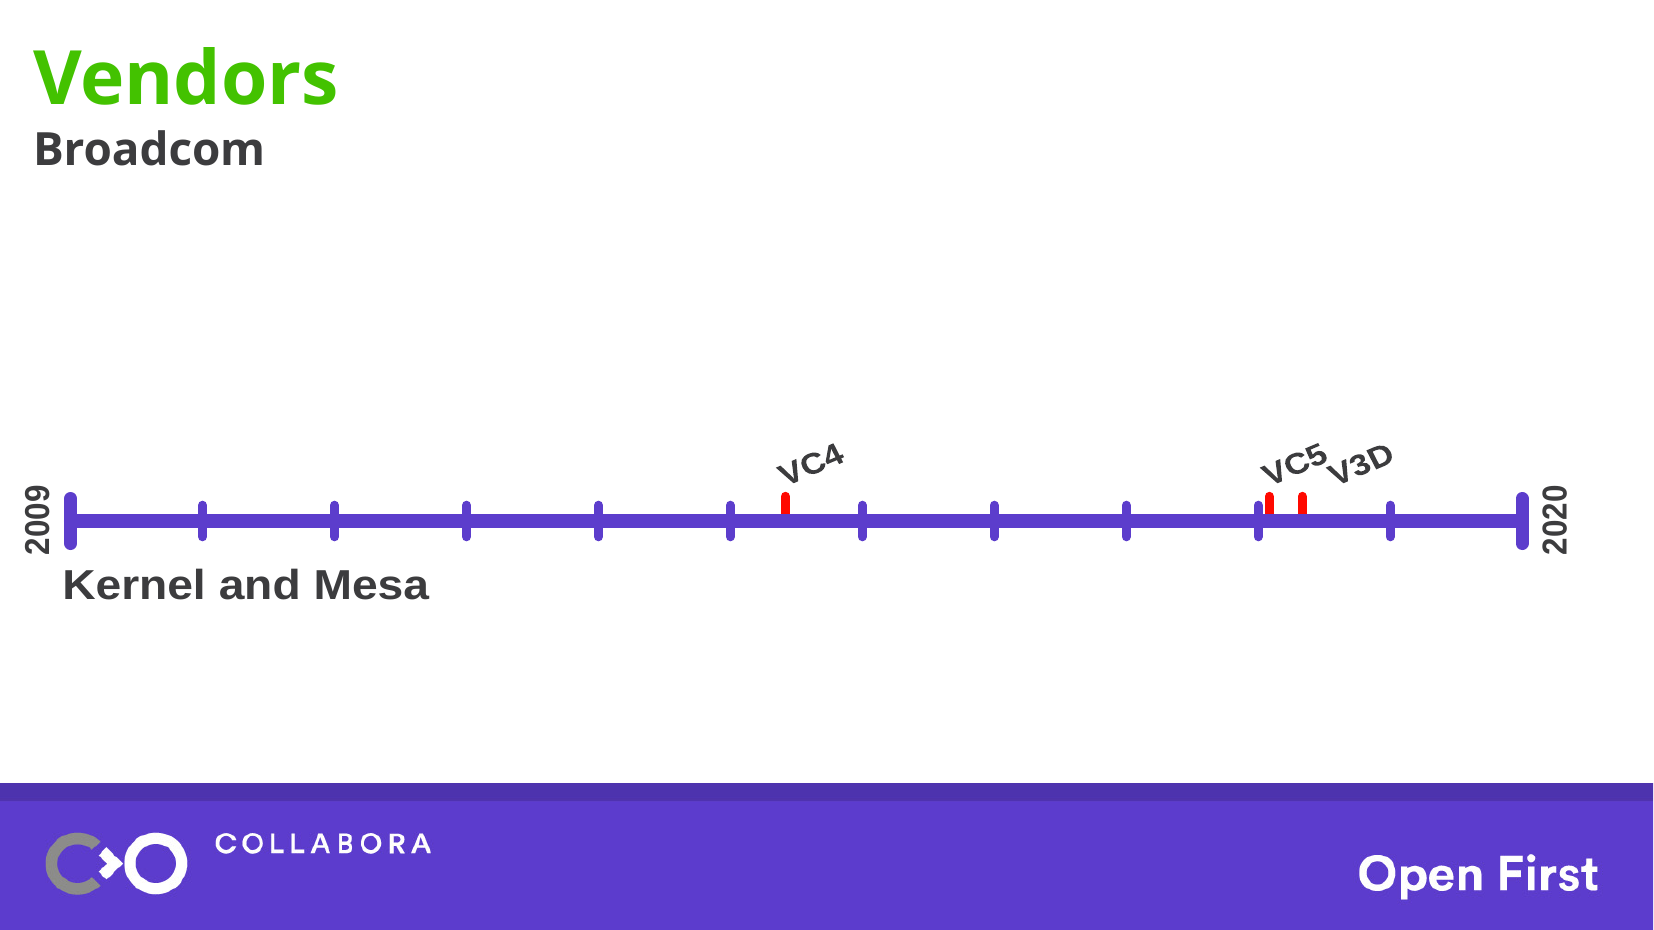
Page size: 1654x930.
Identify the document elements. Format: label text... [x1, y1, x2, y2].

title Vendors Broadcom [33, 29, 1606, 193]
picture [0, 0, 1654, 930]
